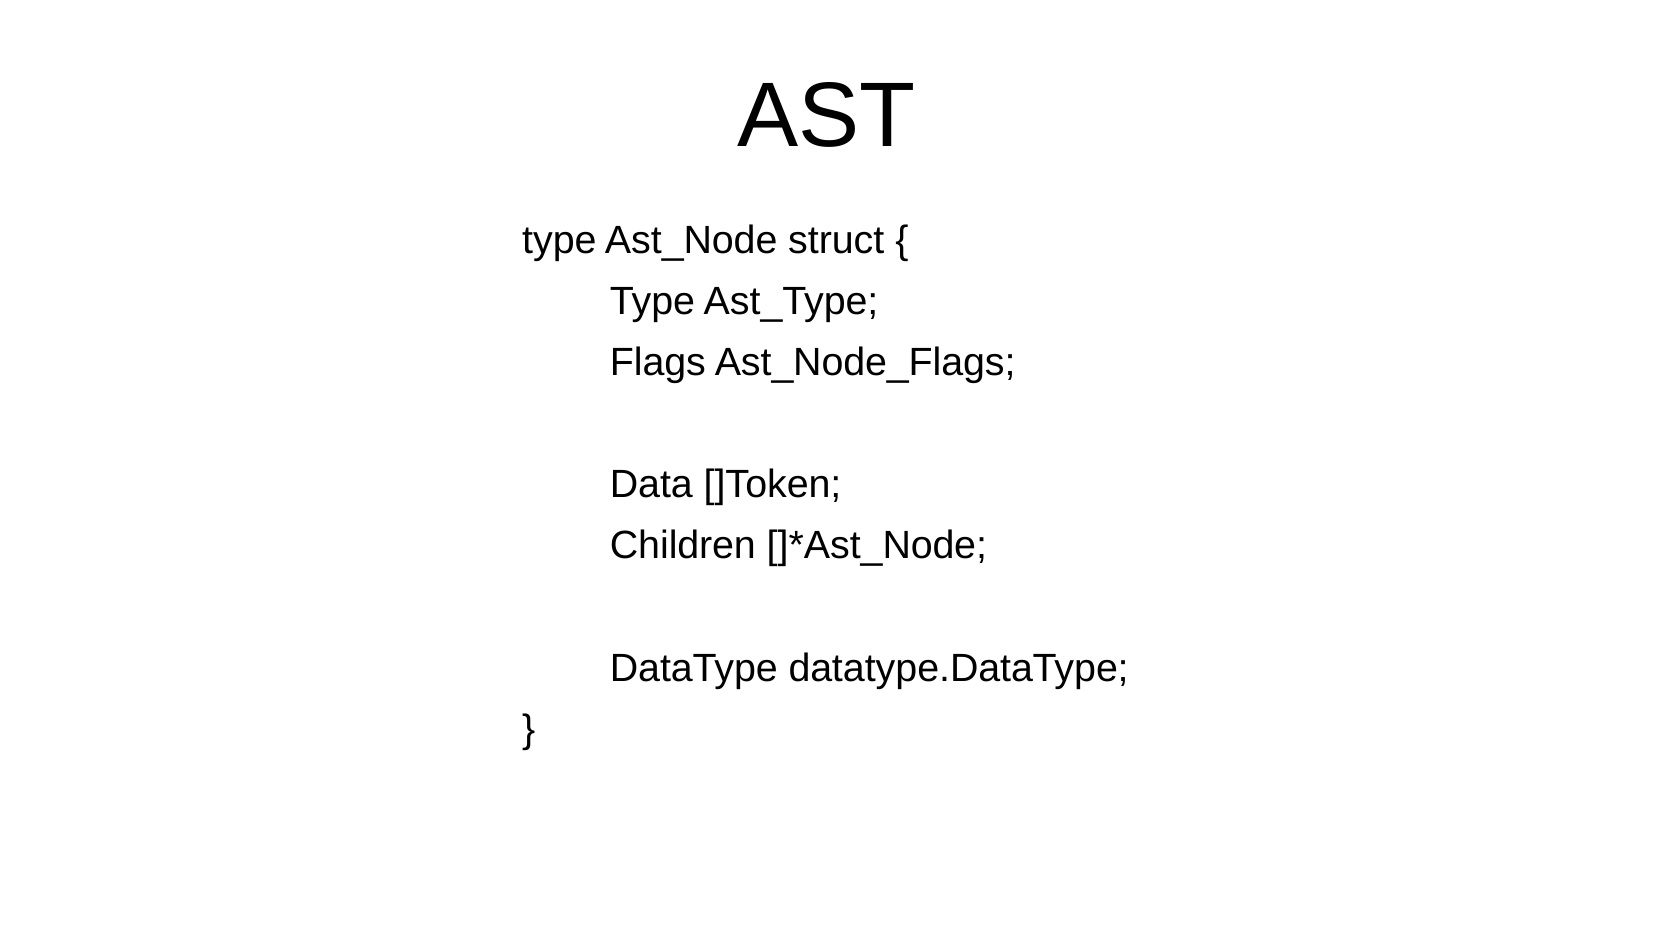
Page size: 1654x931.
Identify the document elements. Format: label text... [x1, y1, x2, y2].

list type Ast_Node struct { Type Ast_Type; Flags Ast_Node_Flags; Data []Token; Children []*Ast_Node; DataType datatype.DataType; } [522, 217, 1329, 758]
title AST [82, 37, 1571, 193]
